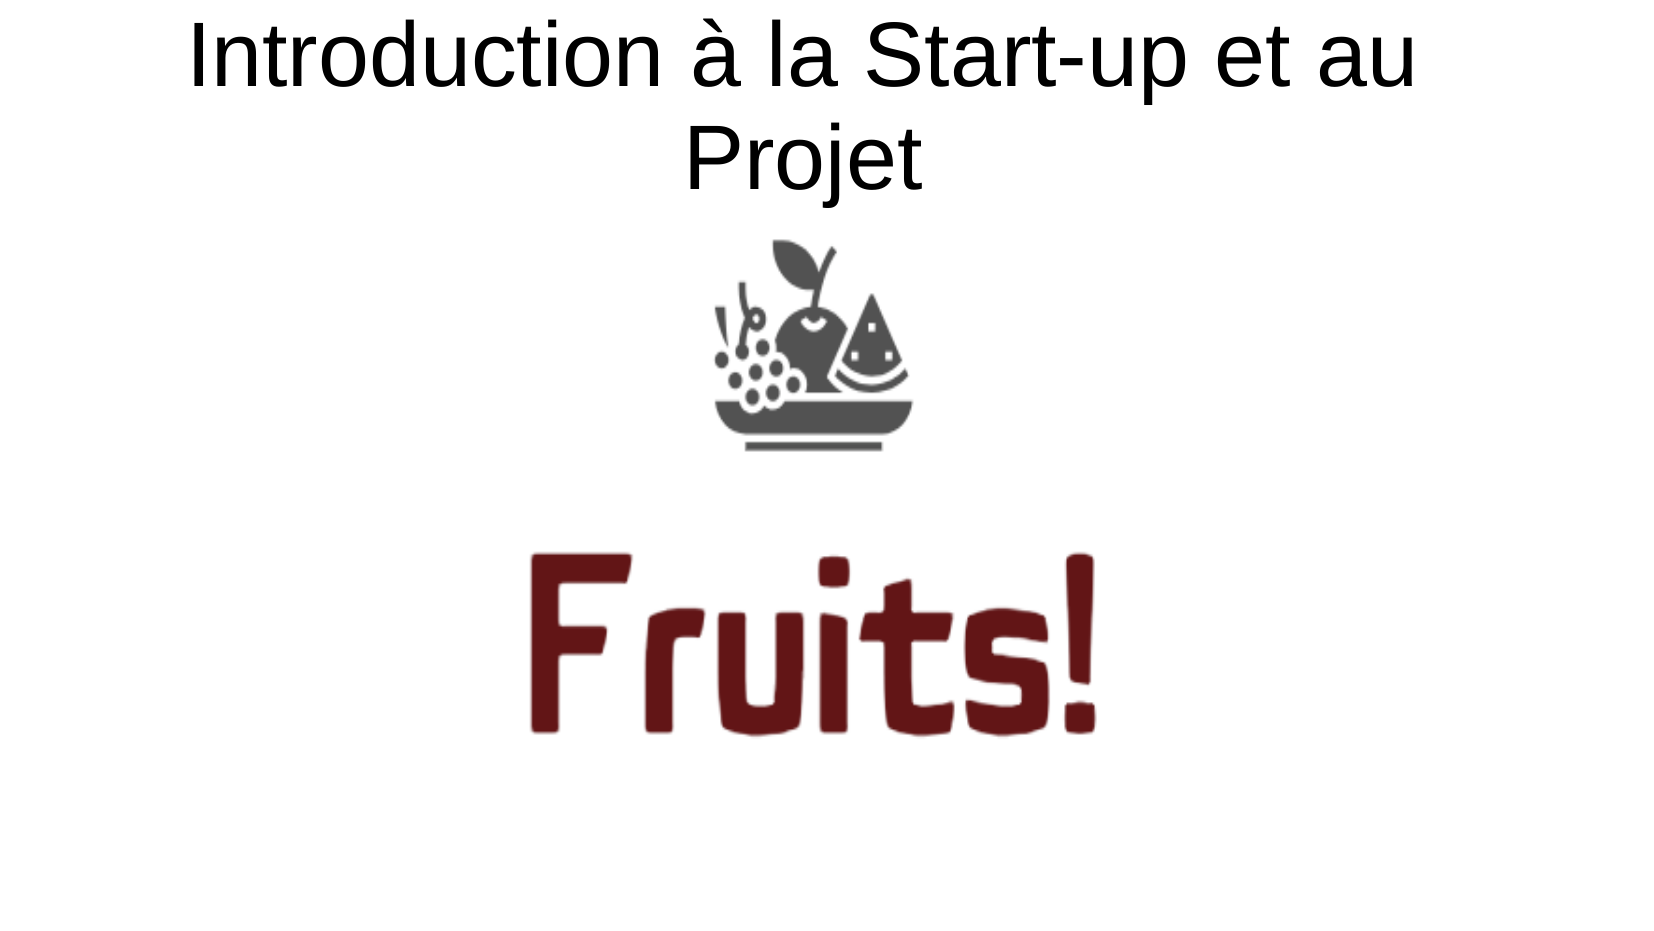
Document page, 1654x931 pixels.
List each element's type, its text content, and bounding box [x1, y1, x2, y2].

picture [118, 94, 1654, 886]
title Introduction à la Start-up et au Projet [59, 3, 1548, 209]
